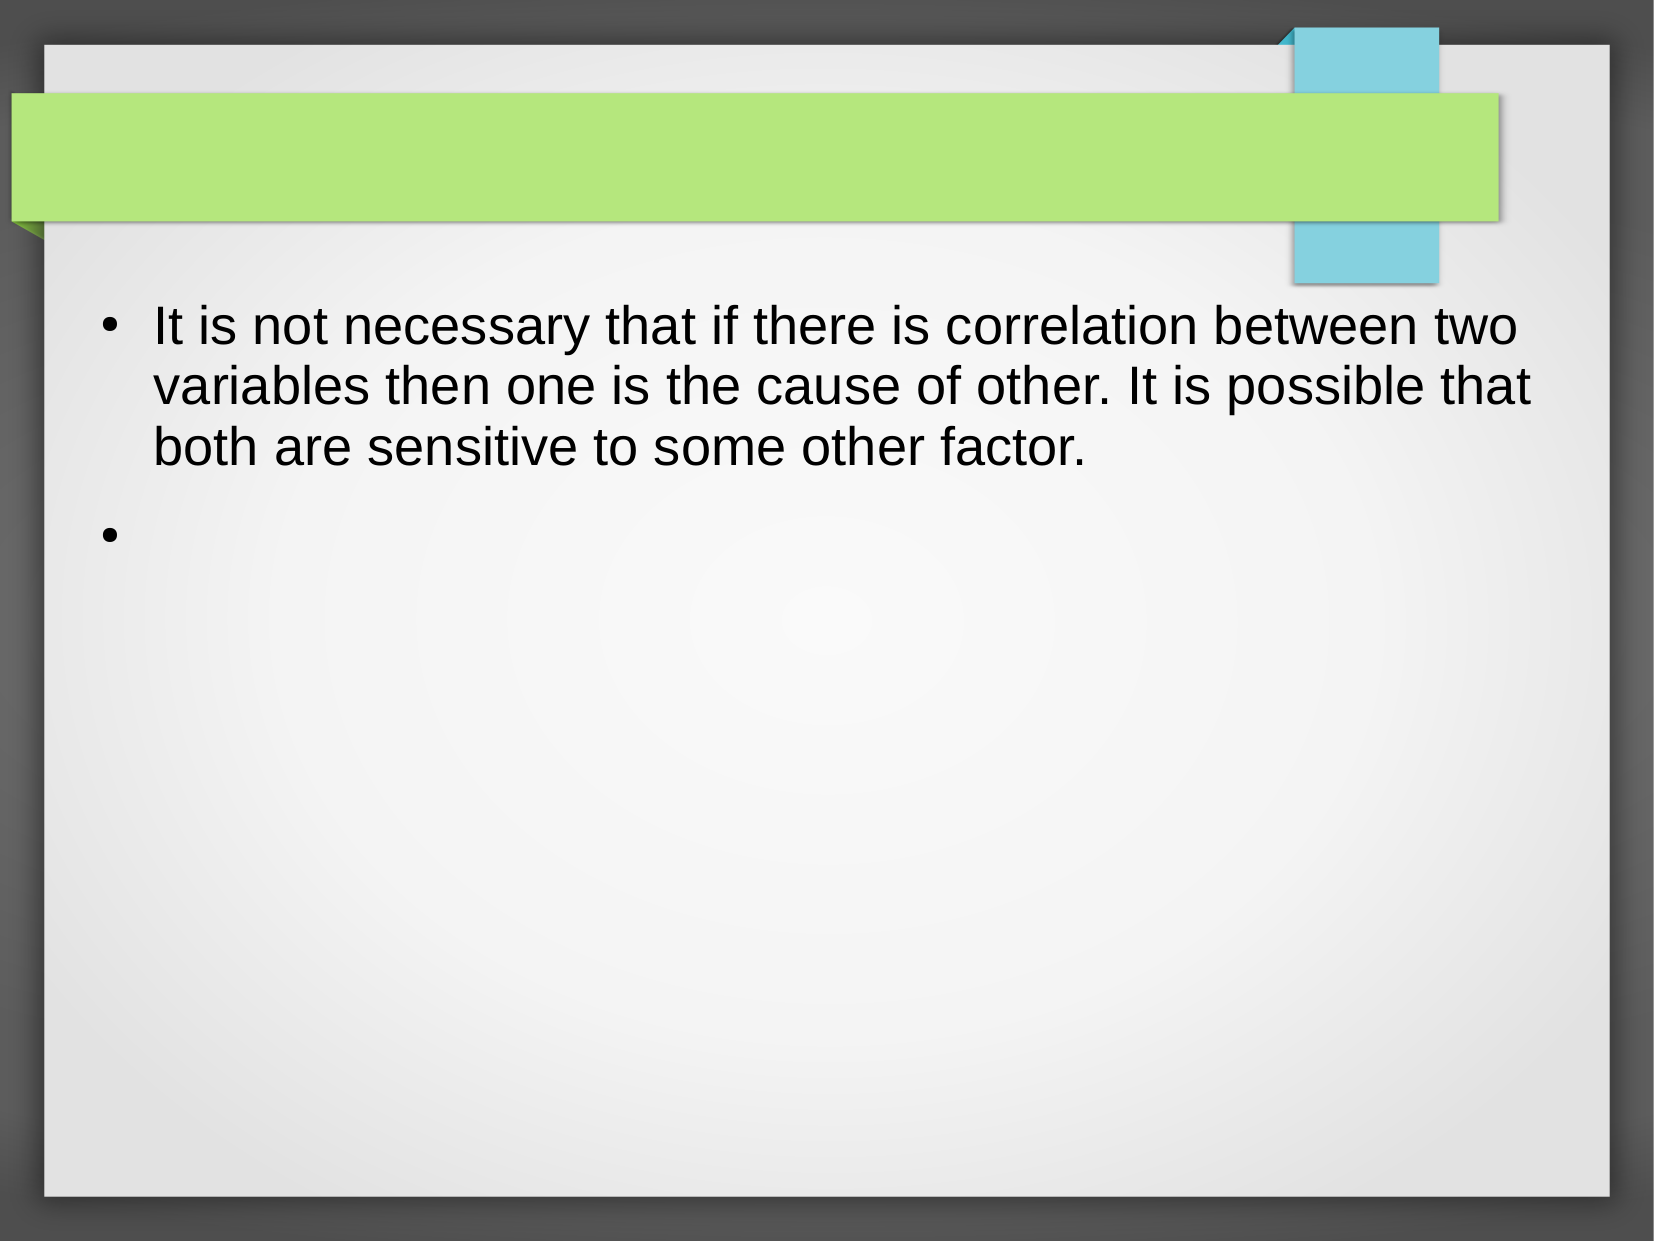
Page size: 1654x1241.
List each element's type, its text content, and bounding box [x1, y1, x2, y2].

picture [0, 0, 1654, 1241]
list It is not necessary that if there is correlation between two variables then one is the cause of other. It is possible that both are sensitive to some other factor. [82, 295, 1571, 1015]
